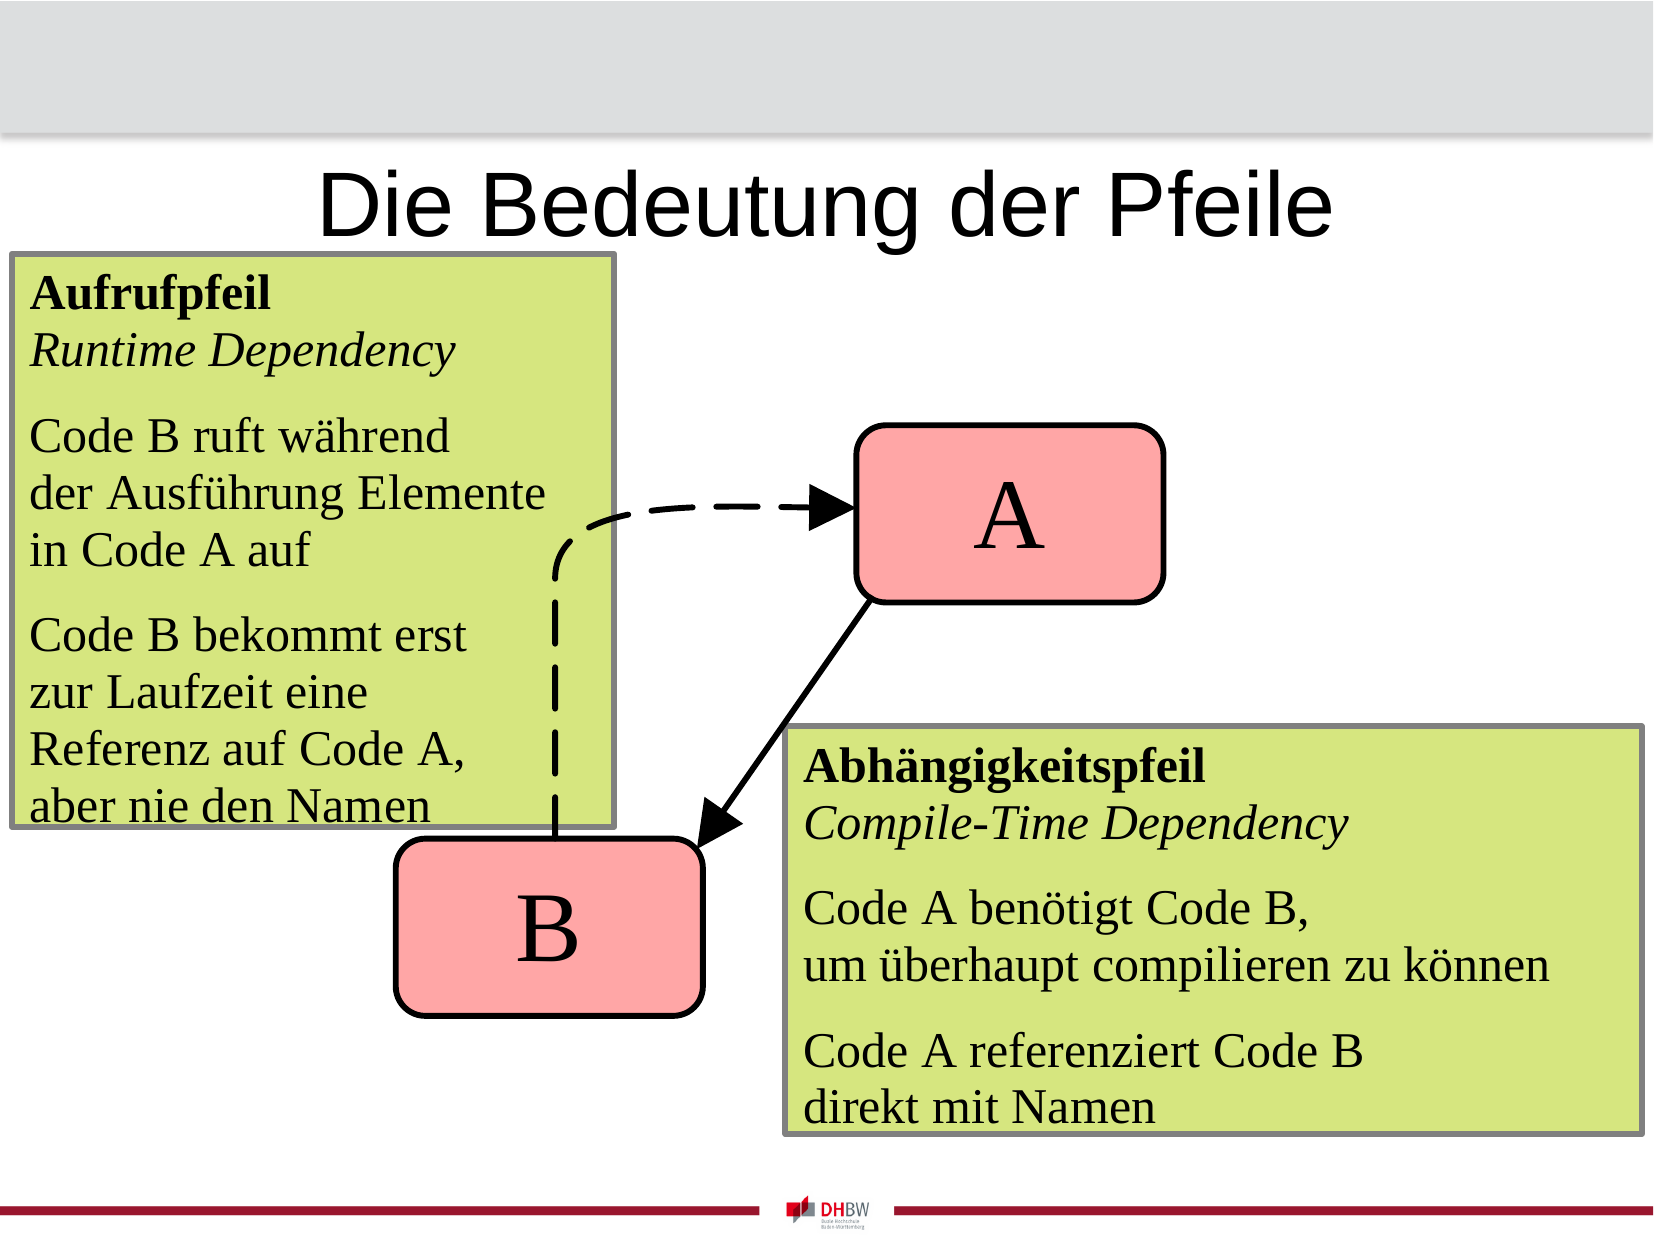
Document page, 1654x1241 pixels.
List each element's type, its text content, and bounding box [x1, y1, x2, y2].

text_box Aufrufpfeil Runtime Dependency Code B ruft während der Ausführung Elemente in Code A auf Code B bekommt erst zur Laufzeit eine Referenz auf Code A, aber nie den Namen [11, 253, 615, 827]
text_box Abhängigkeitspfeil Compile-Time Dependency Code A benötigt Code B, um überhaupt compilieren zu können Code A referenziert Code B direkt mit Namen [785, 726, 1642, 1134]
title Die Bedeutung der Pfeile [82, 147, 1571, 257]
picture [0, 1, 1654, 1237]
text_box A [856, 425, 1164, 603]
text_box B [395, 838, 703, 1016]
